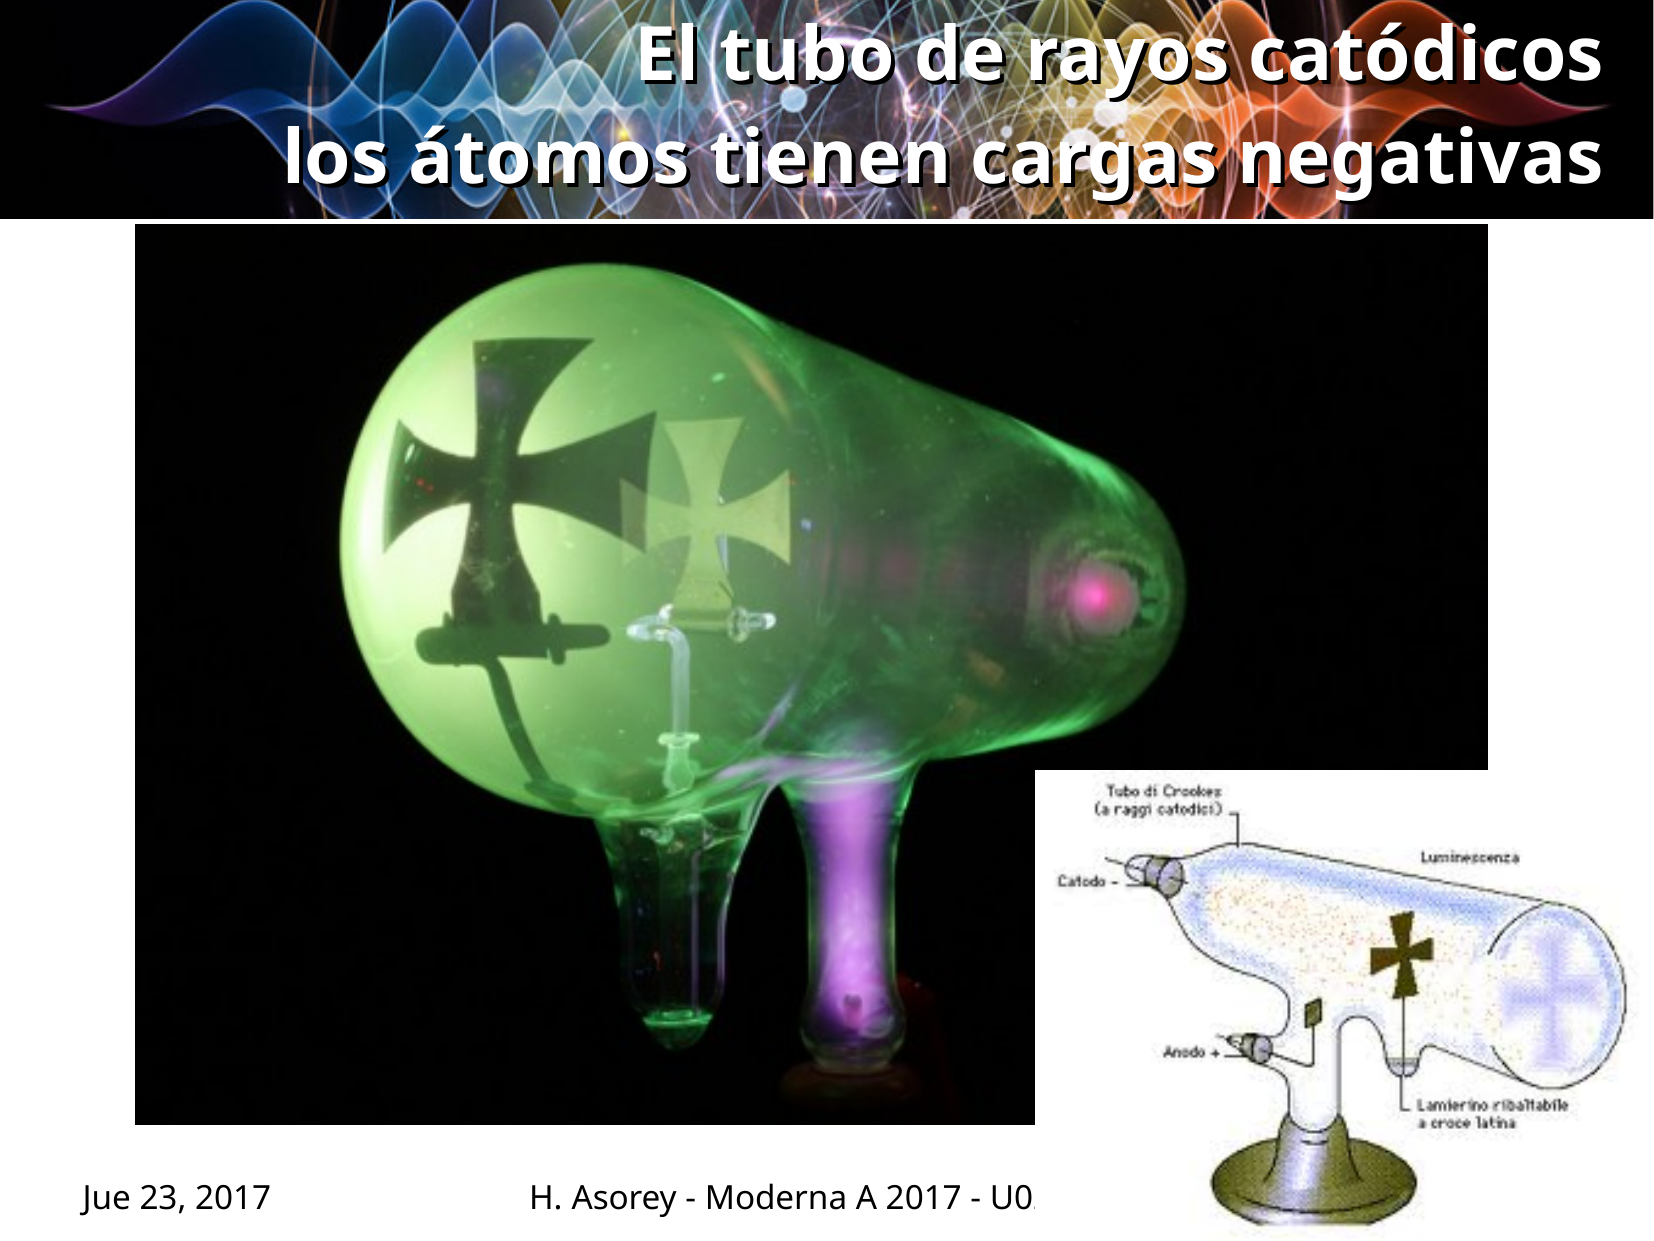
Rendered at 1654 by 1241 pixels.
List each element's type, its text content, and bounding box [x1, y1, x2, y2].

title El tubo de rayos catódicos los átomos tienen cargas negativas [45, 11, 1606, 195]
picture [135, 224, 1654, 1241]
picture [0, 0, 1654, 219]
